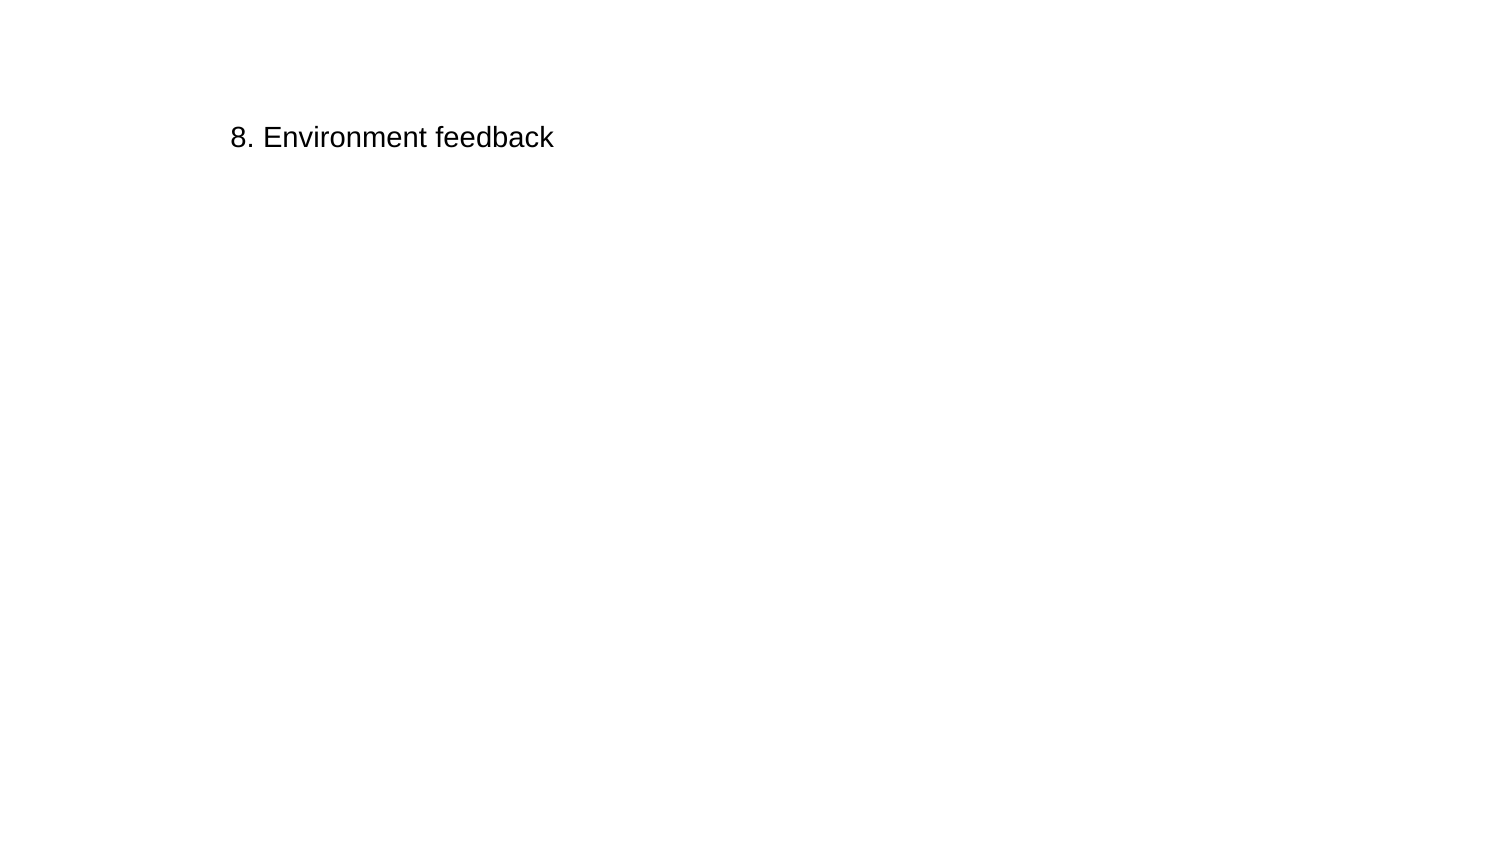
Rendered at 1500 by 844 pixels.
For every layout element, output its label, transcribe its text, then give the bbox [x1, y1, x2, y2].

title 8. Environment feedback [215, 103, 1428, 357]
